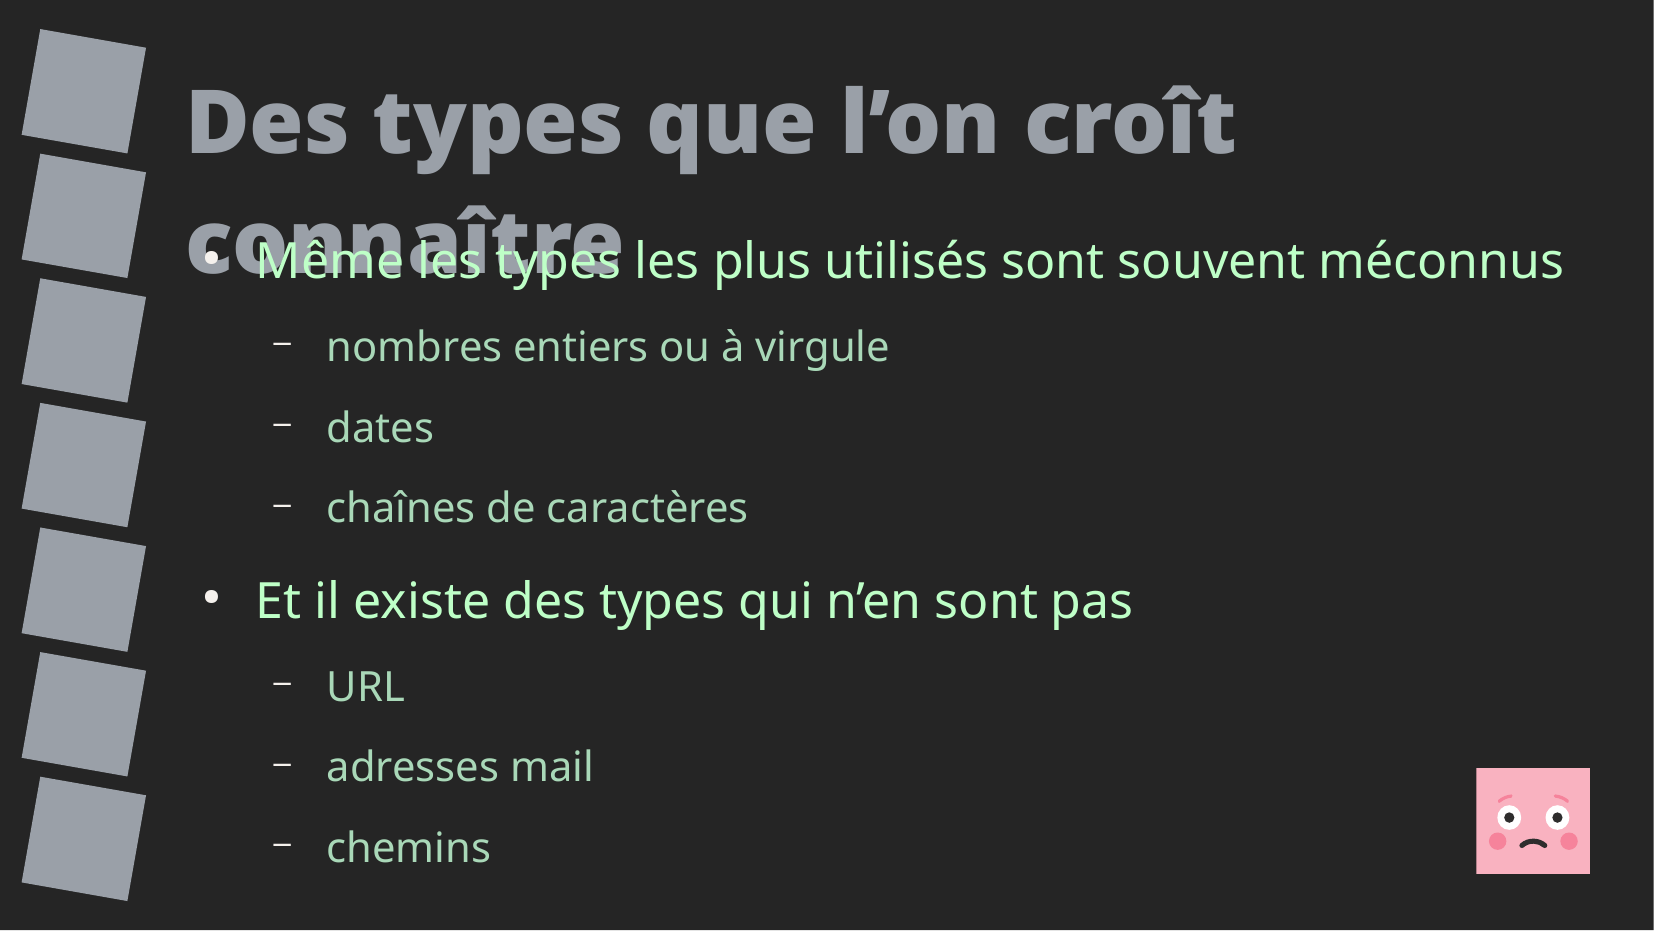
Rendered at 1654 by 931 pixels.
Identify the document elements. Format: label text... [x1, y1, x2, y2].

title Des types que l’on croît connaître [184, 59, 1654, 154]
list Même les types les plus utilisés sont souvent méconnus nombres entiers ou à virgule dates chaînes de caractères Et il existe des types qui n’en sont pas URL adresses mail chemins [184, 225, 1636, 901]
picture [1476, 767, 1591, 874]
